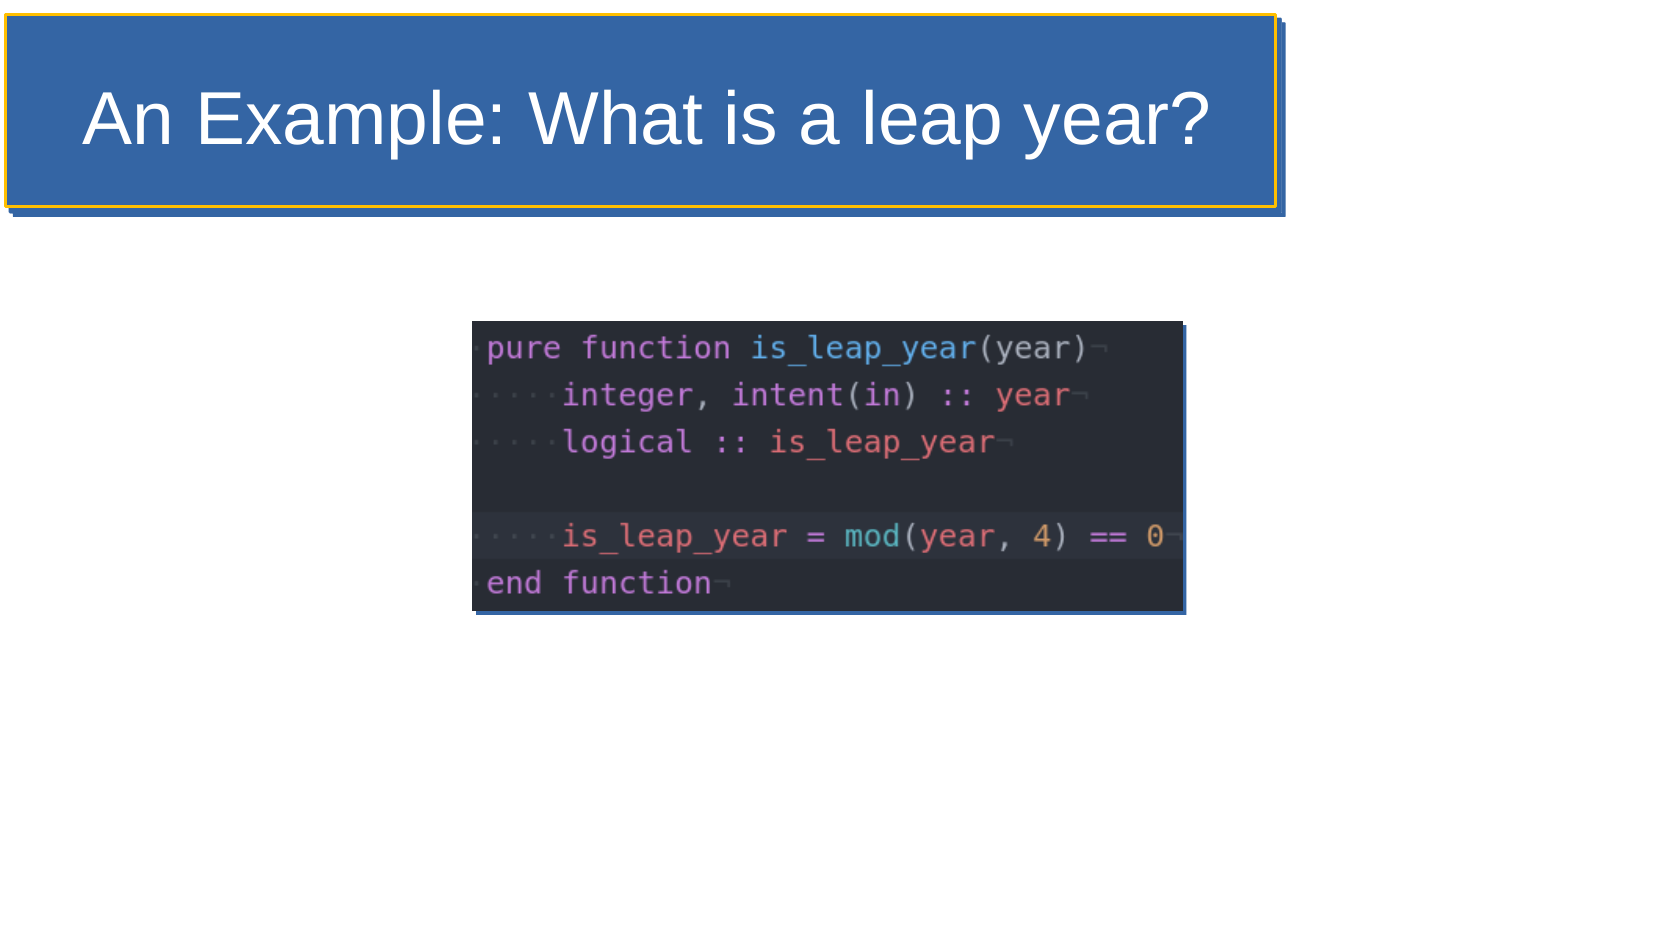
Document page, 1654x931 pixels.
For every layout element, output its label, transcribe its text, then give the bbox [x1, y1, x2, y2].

picture [472, 321, 1183, 611]
title An Example: What is a leap year? [82, 44, 1235, 192]
